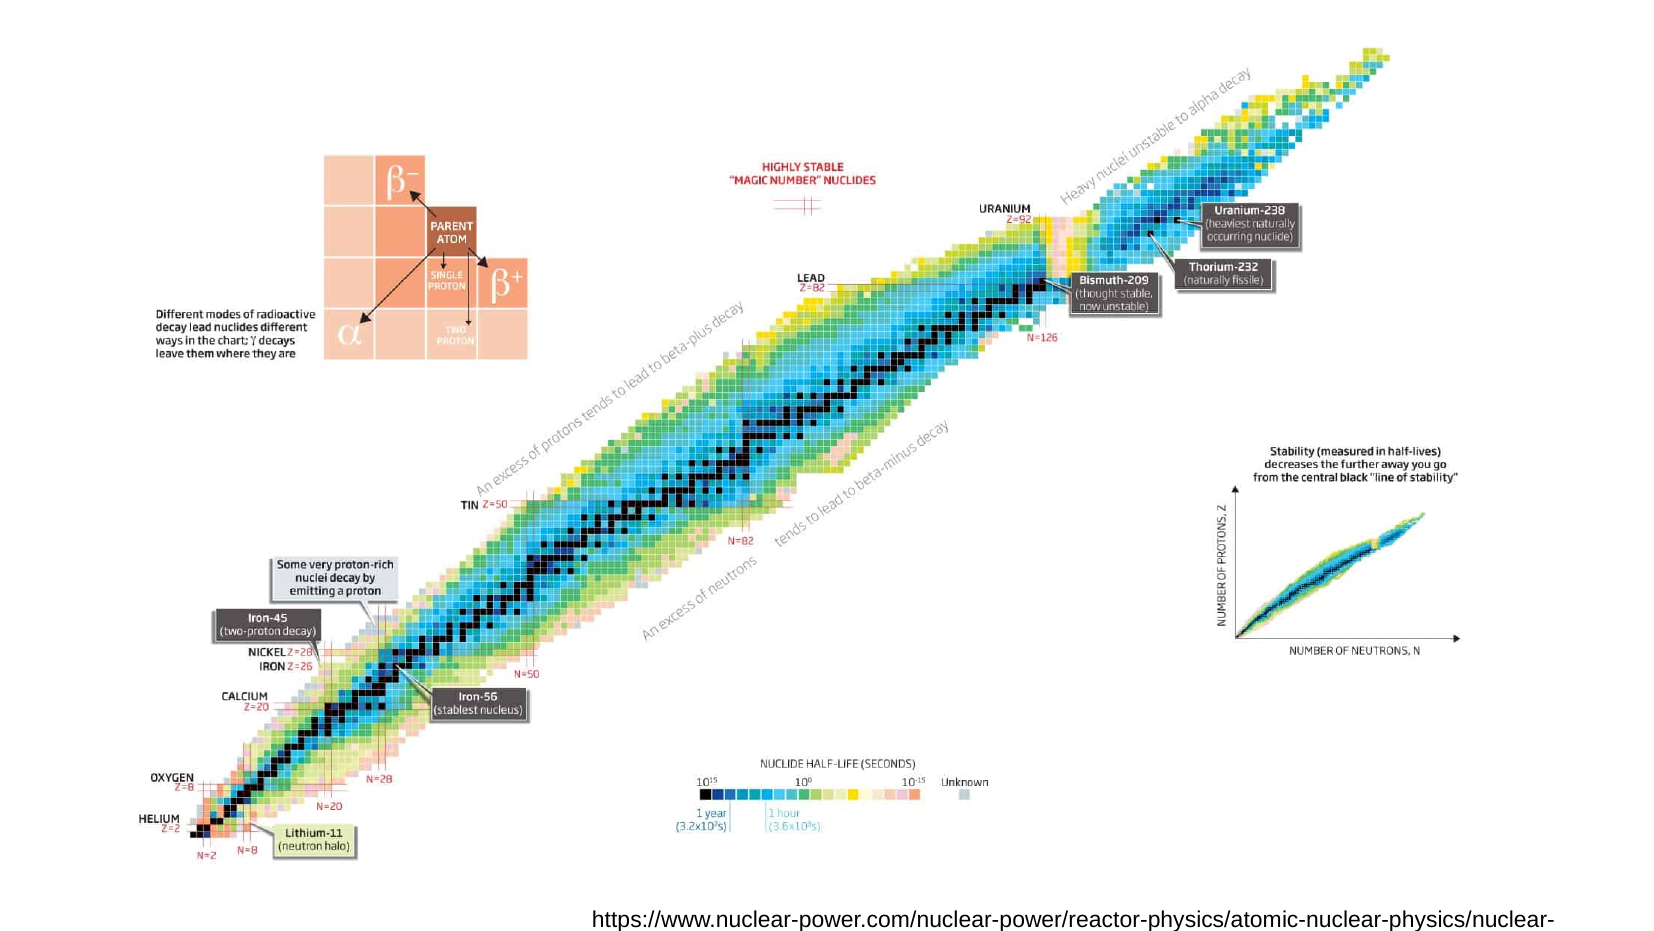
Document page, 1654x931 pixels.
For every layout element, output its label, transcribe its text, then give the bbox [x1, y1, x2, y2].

picture [114, 0, 1540, 929]
text_box https://www.nuclear-power.com/nuclear-power/reactor-physics/atomic-nuclear-physics/nuclear-stability/ [577, 897, 1654, 931]
